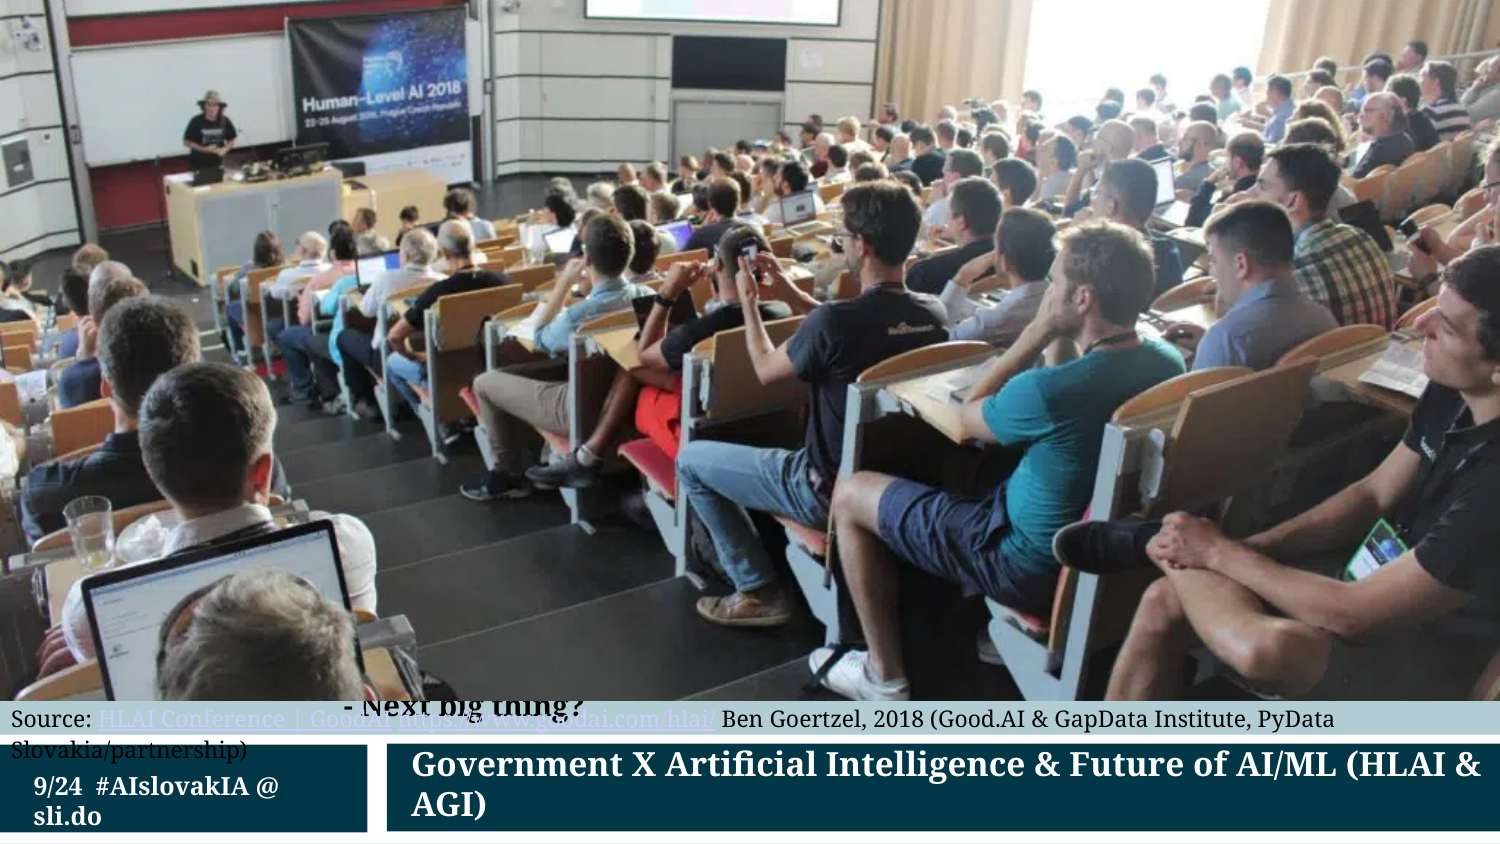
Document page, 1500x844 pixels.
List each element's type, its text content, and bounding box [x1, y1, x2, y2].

picture [0, 0, 1500, 701]
text_box Source: HLAI Conference | GoodAI https://www.goodai.com/hlai/ Ben Goertzel, 2018 (Good.AI & GapData Institute, PyData Slovakia/partnership) [0, 673, 1459, 765]
text_box 9/24 #AIslovakIA @ sli.do [22, 765, 362, 808]
text_box Government X Artificial Intelligence & Future of AI/ML (HLAI & AGI) [400, 740, 1500, 826]
